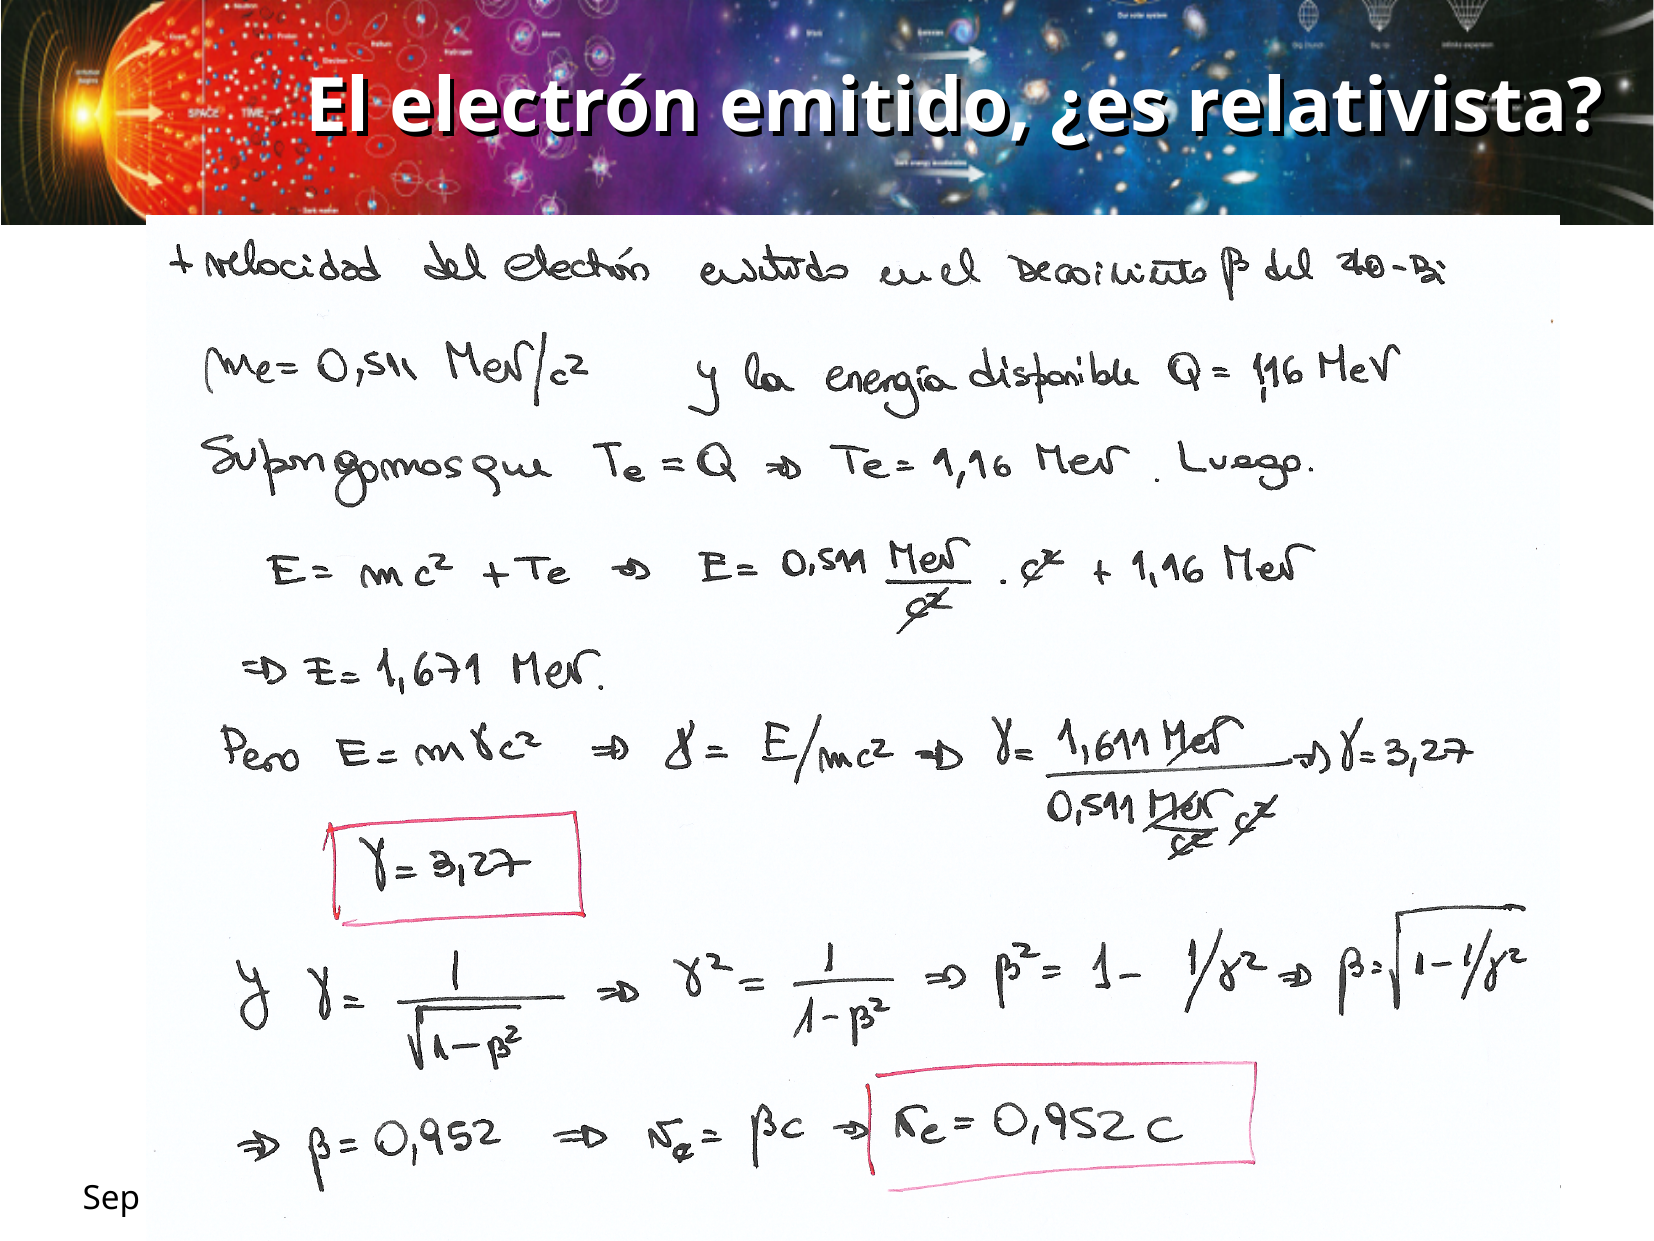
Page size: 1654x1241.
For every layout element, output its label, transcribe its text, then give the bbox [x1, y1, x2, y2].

title El electrón emitido, ¿es relativista? [45, 15, 1606, 191]
picture [1, 0, 1654, 1241]
